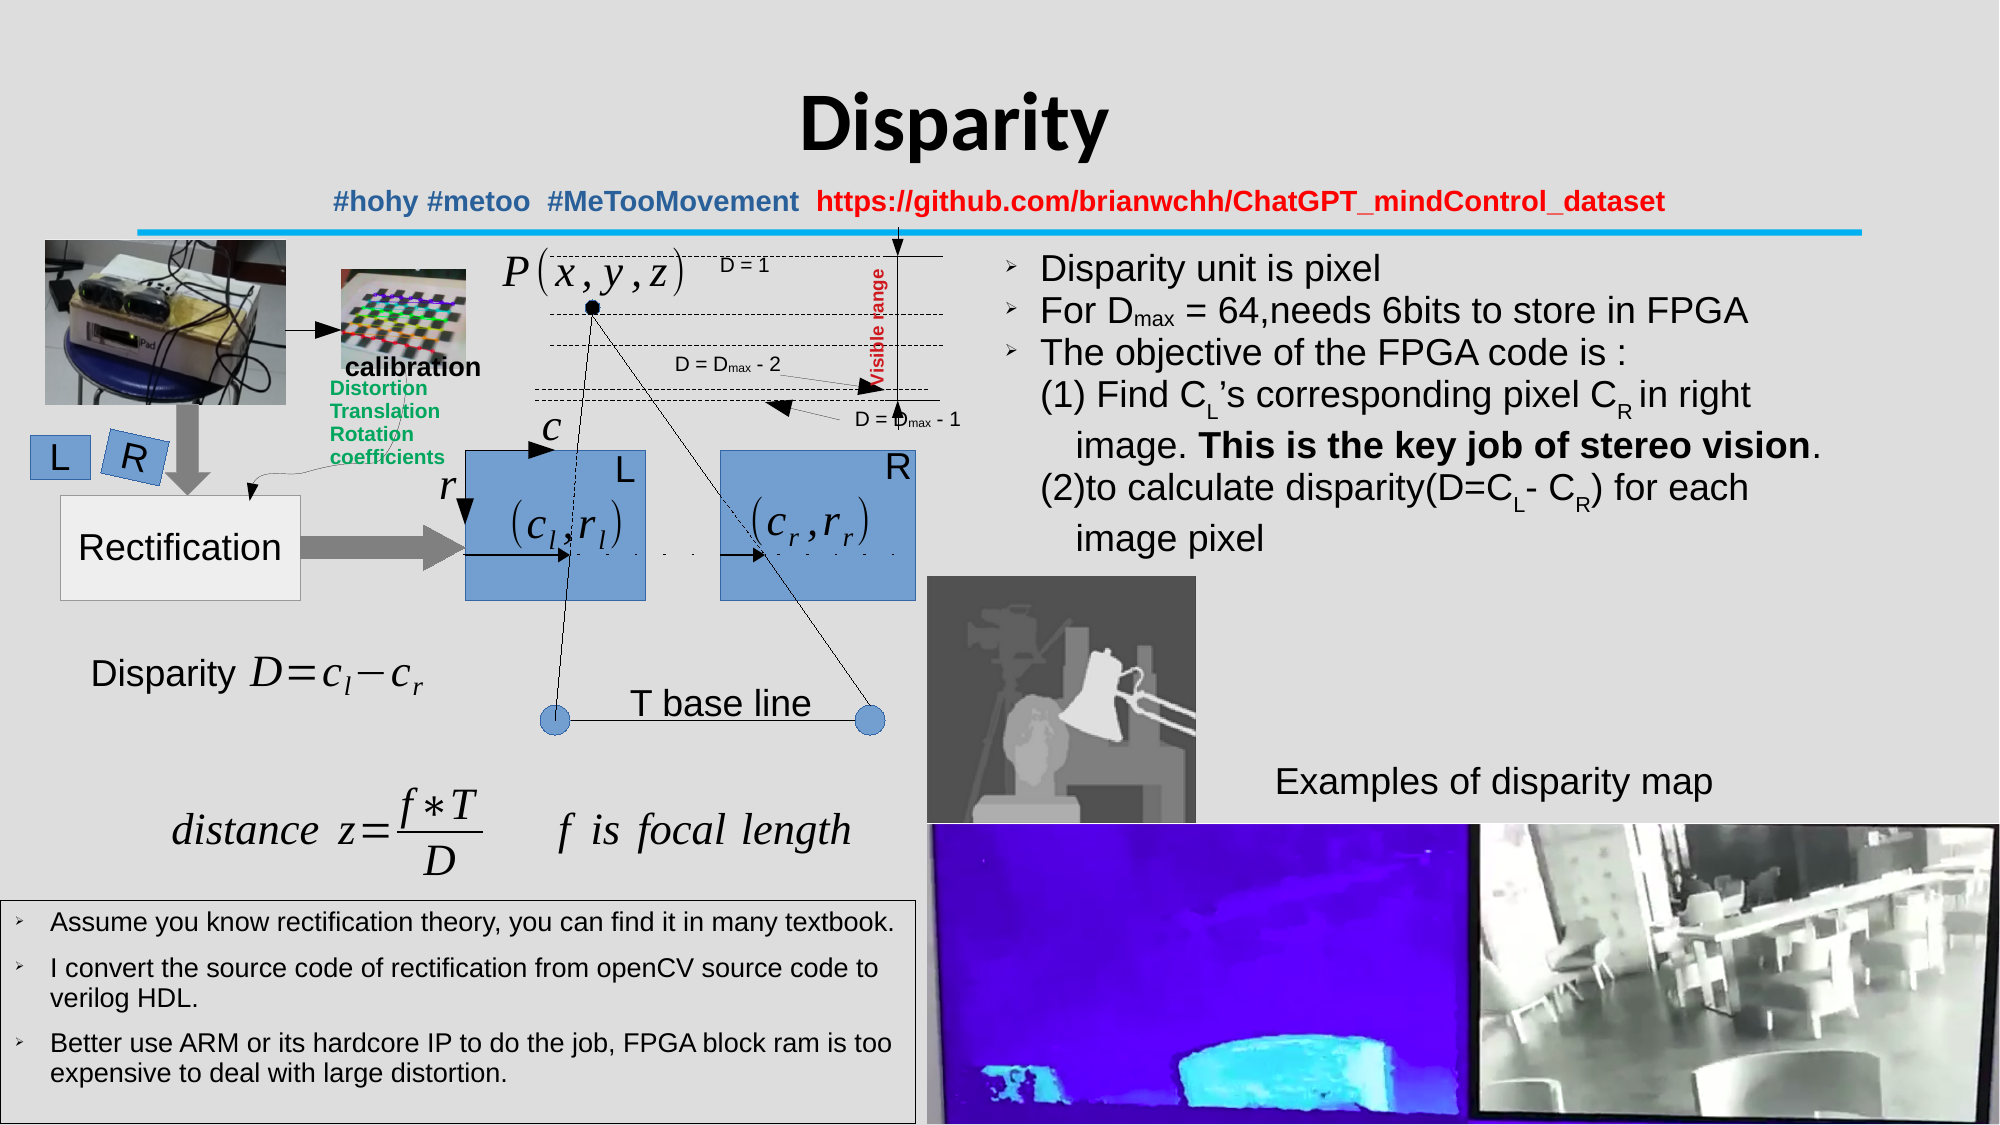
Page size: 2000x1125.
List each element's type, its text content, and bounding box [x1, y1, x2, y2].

chart [391, 645, 431, 702]
text_box L [30, 435, 91, 480]
text_box Rectification [60, 495, 301, 601]
text_box [856, 705, 886, 736]
text_box [585, 300, 601, 315]
text_box [720, 496, 916, 601]
text_box D = Dmax - 1 [840, 400, 991, 446]
text_box Disparity [75, 645, 391, 702]
text_box [300, 477, 600, 571]
text_box R [100, 428, 170, 486]
chart [432, 458, 466, 509]
picture [45, 239, 286, 405]
picture [927, 576, 2000, 1124]
text_box R [870, 446, 916, 496]
text_box Distortion Translation Rotation coefficients [315, 368, 601, 477]
chart [743, 495, 878, 553]
text_box Assume you know rectification theory, you can find it in many textbook. I convert the source code of rectification from openCV source code to verilog HDL. Better use ARM or its hardcore IP to do the job, FPGA block ram is too expensive to deal with large distortion. [0, 900, 916, 1124]
text_box [720, 450, 870, 554]
text_box Examples of disparity map [1260, 753, 1786, 811]
chart [165, 779, 859, 886]
chart [503, 497, 631, 555]
chart [495, 246, 693, 300]
picture [341, 269, 466, 345]
text_box Disparity [791, 60, 1118, 176]
text_box D = 1 [705, 246, 897, 304]
text_box Disparity unit is pixel For Dmax = 64,needs 6bits to store in FPGA The objective of the FPGA code is : Find CL’s corresponding pixel CR in right image. This is the key job of stereo vision. to calculate disparity(D=CL- CR) for each image pixel [990, 239, 1846, 580]
text_box L [600, 441, 646, 498]
chart [535, 400, 571, 451]
text_box [165, 404, 211, 496]
text_box calibration [330, 345, 499, 368]
text_box [465, 498, 646, 601]
text_box T base line [615, 675, 856, 736]
text_box [540, 705, 571, 736]
text_box #hohy #metoo #MeTooMovement https://github.com/brianwchh/ChatGPT_mindControl_dataset [0, 177, 2000, 225]
text_box D = Dmax - 2 [660, 345, 856, 403]
